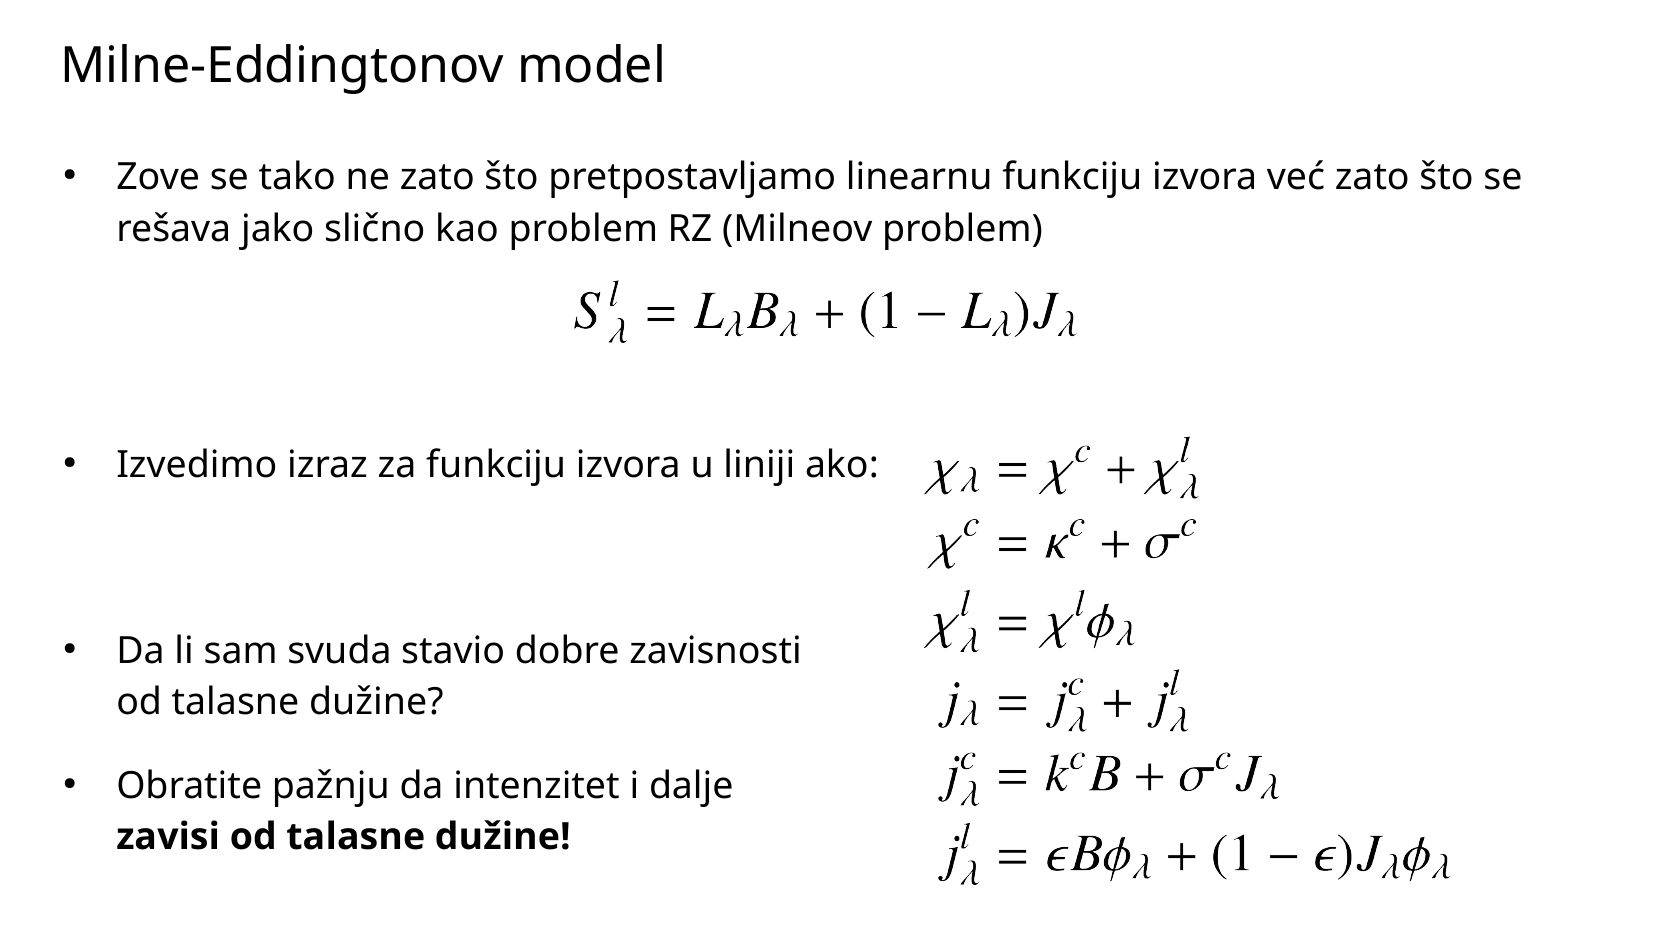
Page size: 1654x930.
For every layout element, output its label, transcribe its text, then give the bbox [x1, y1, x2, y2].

list Zove se tako ne zato što pretpostavljamo linearnu funkciju izvora već zato što se rešava jako slično kao problem RZ (Milneov problem) Izvedimo izraz za funkciju izvora u liniji ako: Da li sam svuda stavio dobre zavisnosti od talasne dužine? Obratite pažnju da intenzitet i dalje zavisi od talasne dužine! [45, 149, 1635, 880]
picture [923, 434, 1451, 885]
title Milne-Eddingtonov model [59, 13, 1648, 113]
picture [574, 279, 1079, 343]
